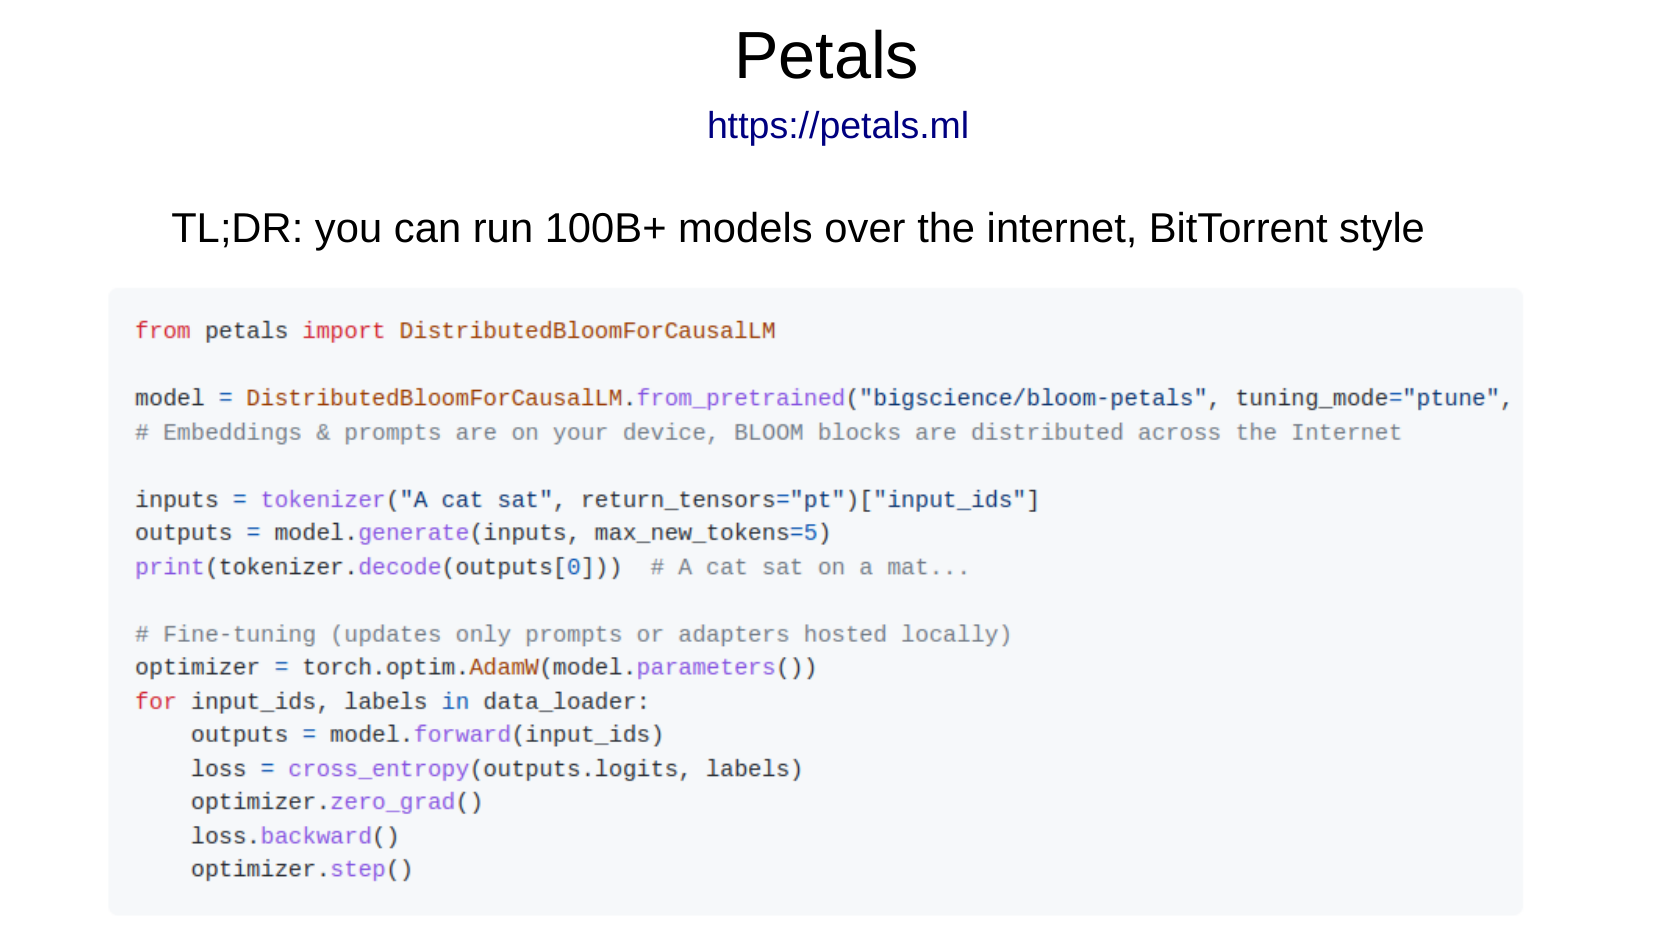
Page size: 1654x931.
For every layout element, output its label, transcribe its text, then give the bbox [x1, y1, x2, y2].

text_box TL;DR: you can run 100B+ models over the internet, BitTorrent style [111, 197, 1486, 287]
text_box https://petals.ml [692, 97, 1280, 155]
title Petals [82, 0, 1571, 134]
picture [104, 282, 1528, 922]
